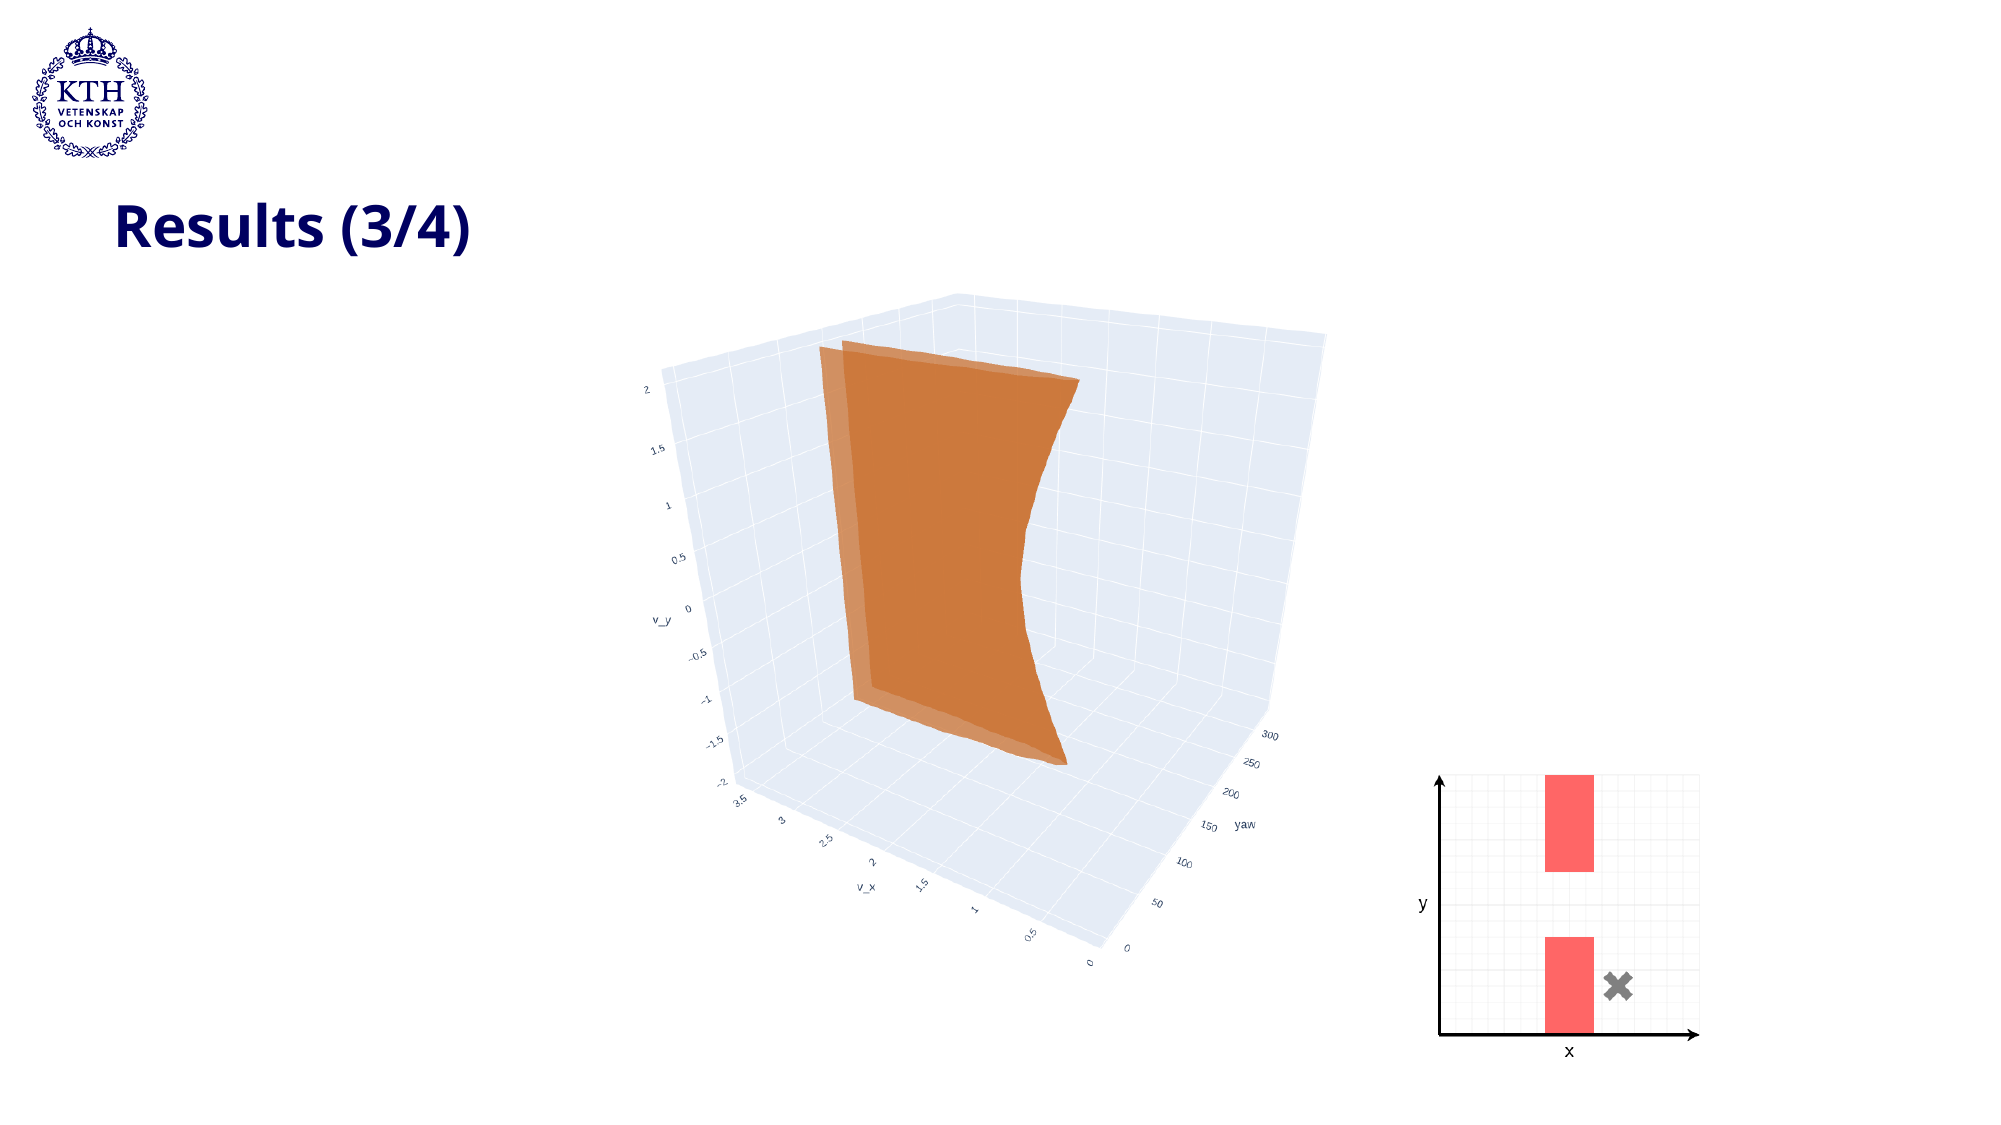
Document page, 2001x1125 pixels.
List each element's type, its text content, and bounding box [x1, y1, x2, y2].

title Results (3/4) [98, 179, 1902, 273]
picture [1417, 767, 1708, 1063]
picture [620, 273, 1329, 969]
